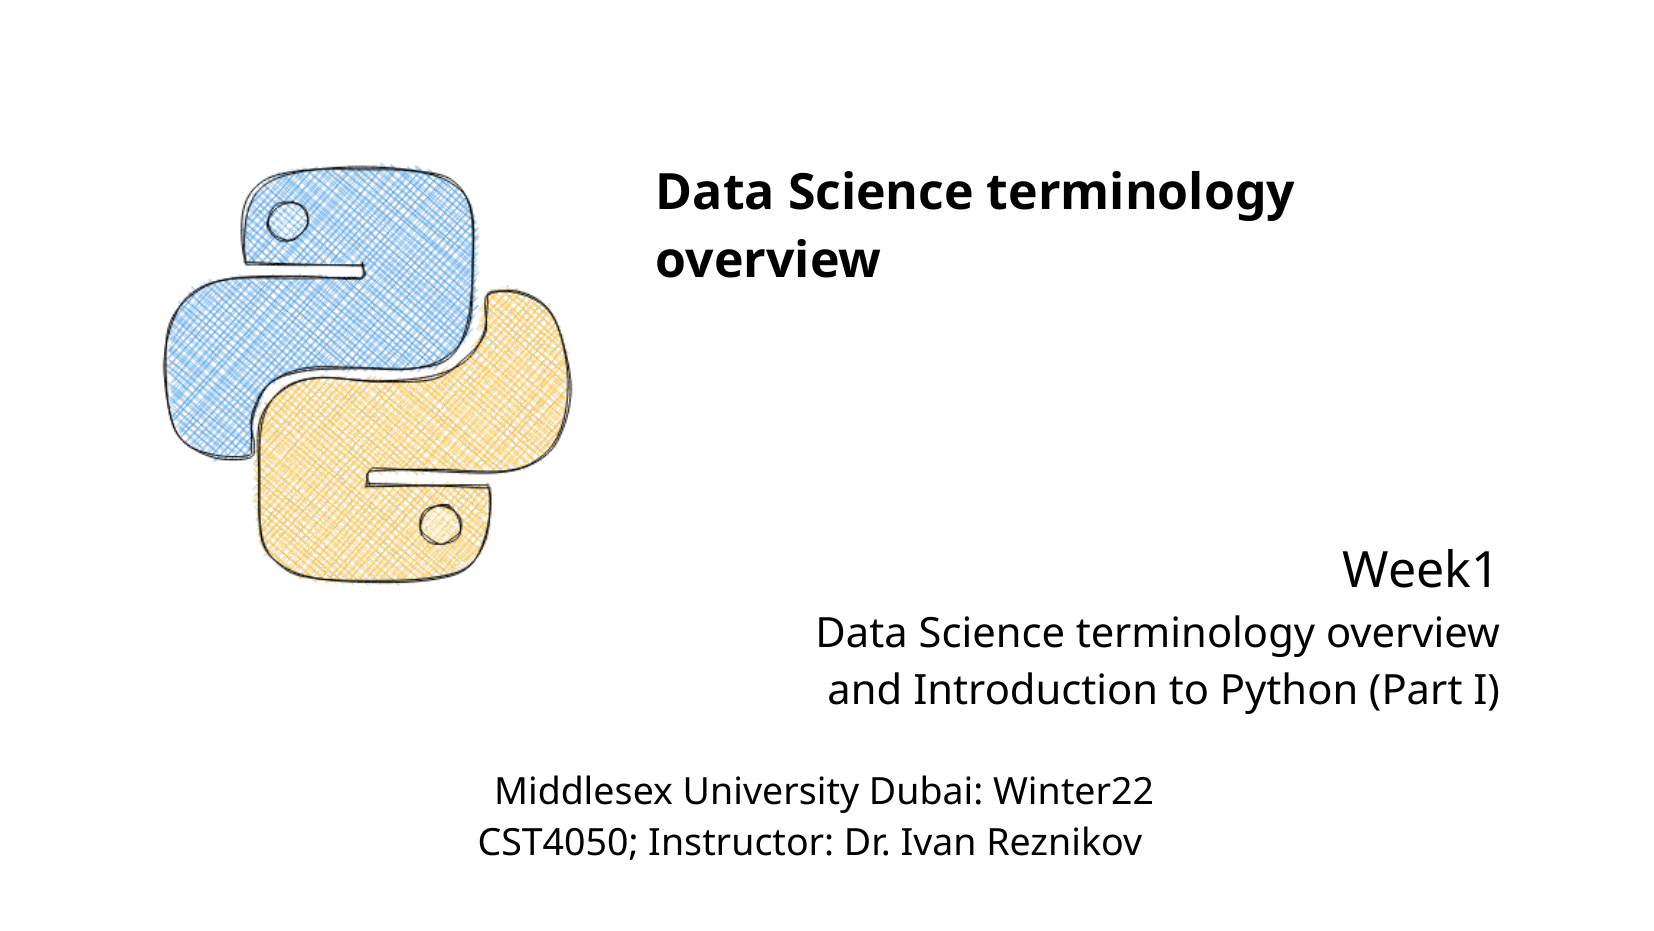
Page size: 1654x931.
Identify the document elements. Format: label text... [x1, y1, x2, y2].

picture [150, 153, 601, 601]
text_box Middlesex University Dubai: Winter22 CST4050; Instructor: Dr. Ivan Reznikov [375, 764, 1246, 871]
text_box Week1 Data Science terminology overview and Introduction to Python (Part I) [742, 534, 1501, 676]
text_box Data Science terminology overview [585, 156, 1501, 277]
